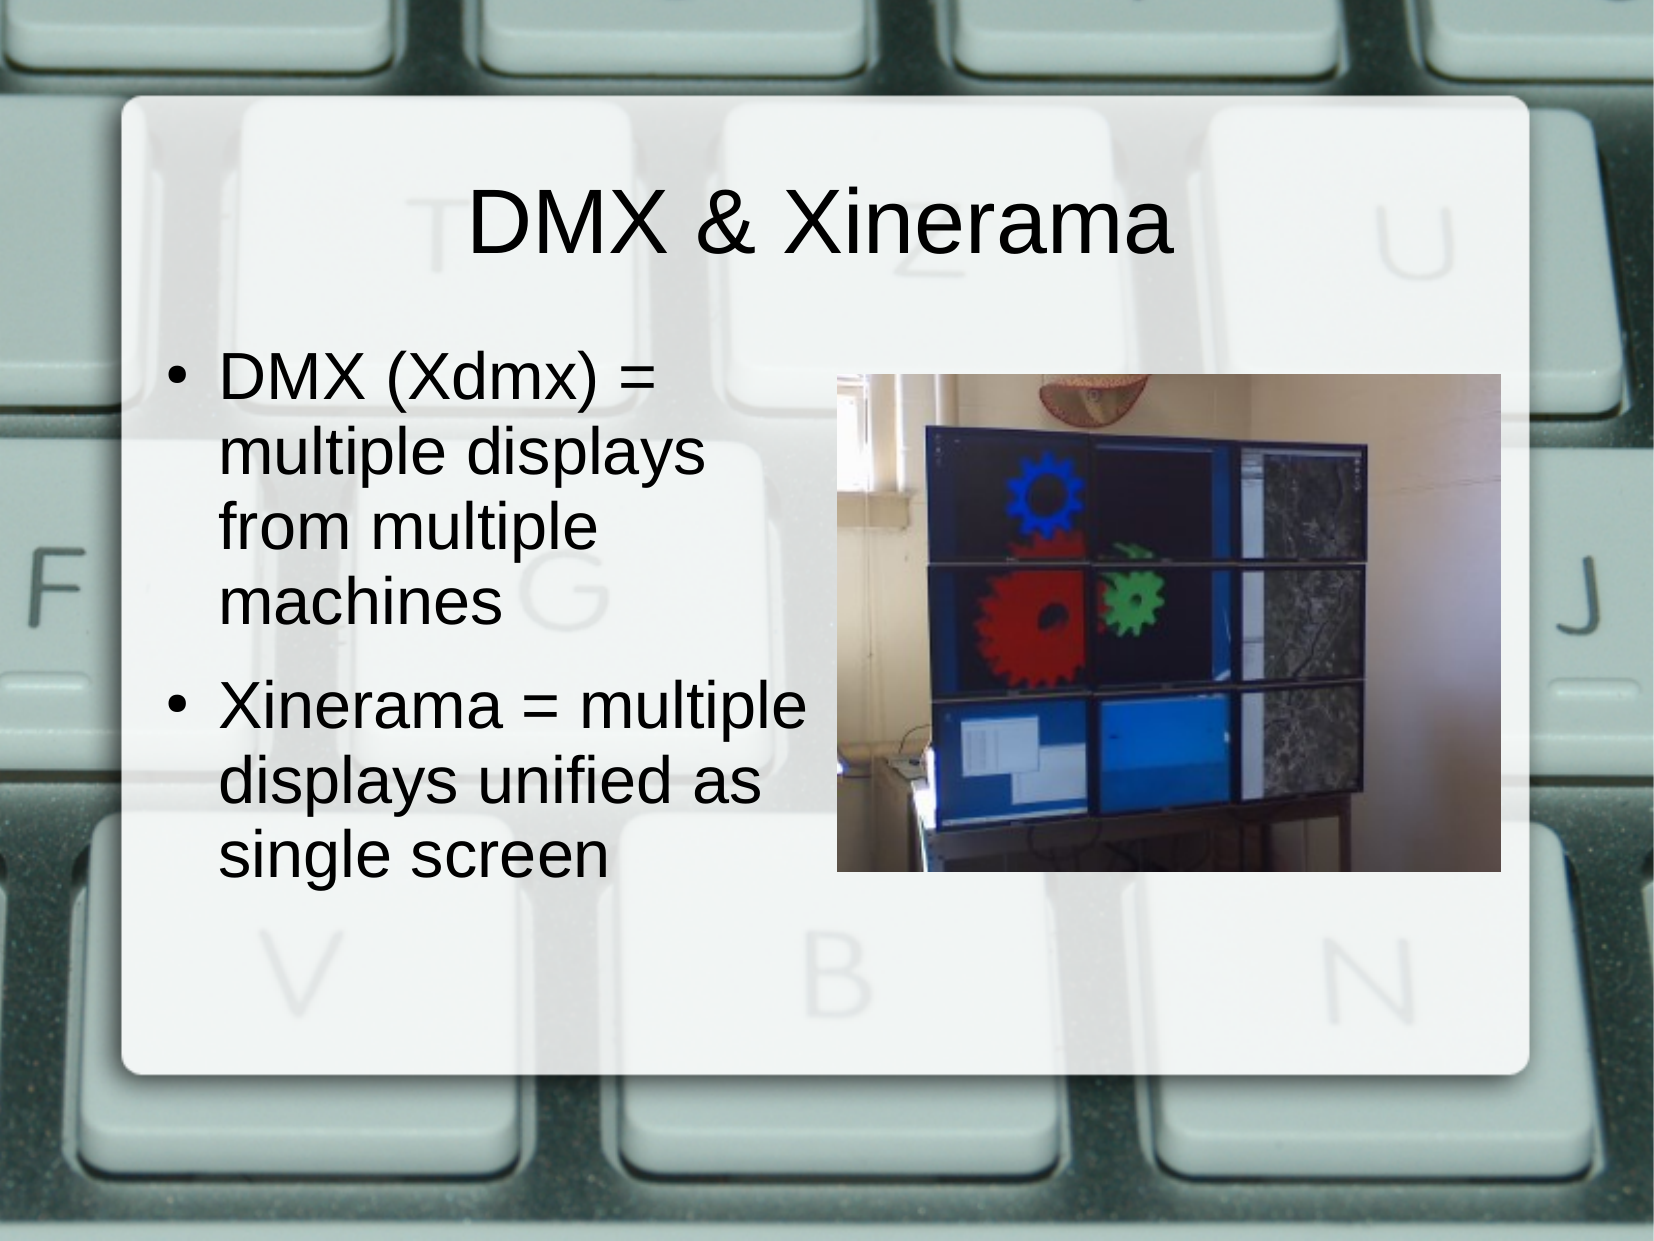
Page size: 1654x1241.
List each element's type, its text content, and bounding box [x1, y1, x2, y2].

picture [0, 0, 1654, 1241]
list DMX (Xdmx) = multiple displays from multiple machines Xinerama = multiple displays unified as single screen [147, 339, 811, 1049]
title DMX & Xinerama [135, 117, 1506, 325]
